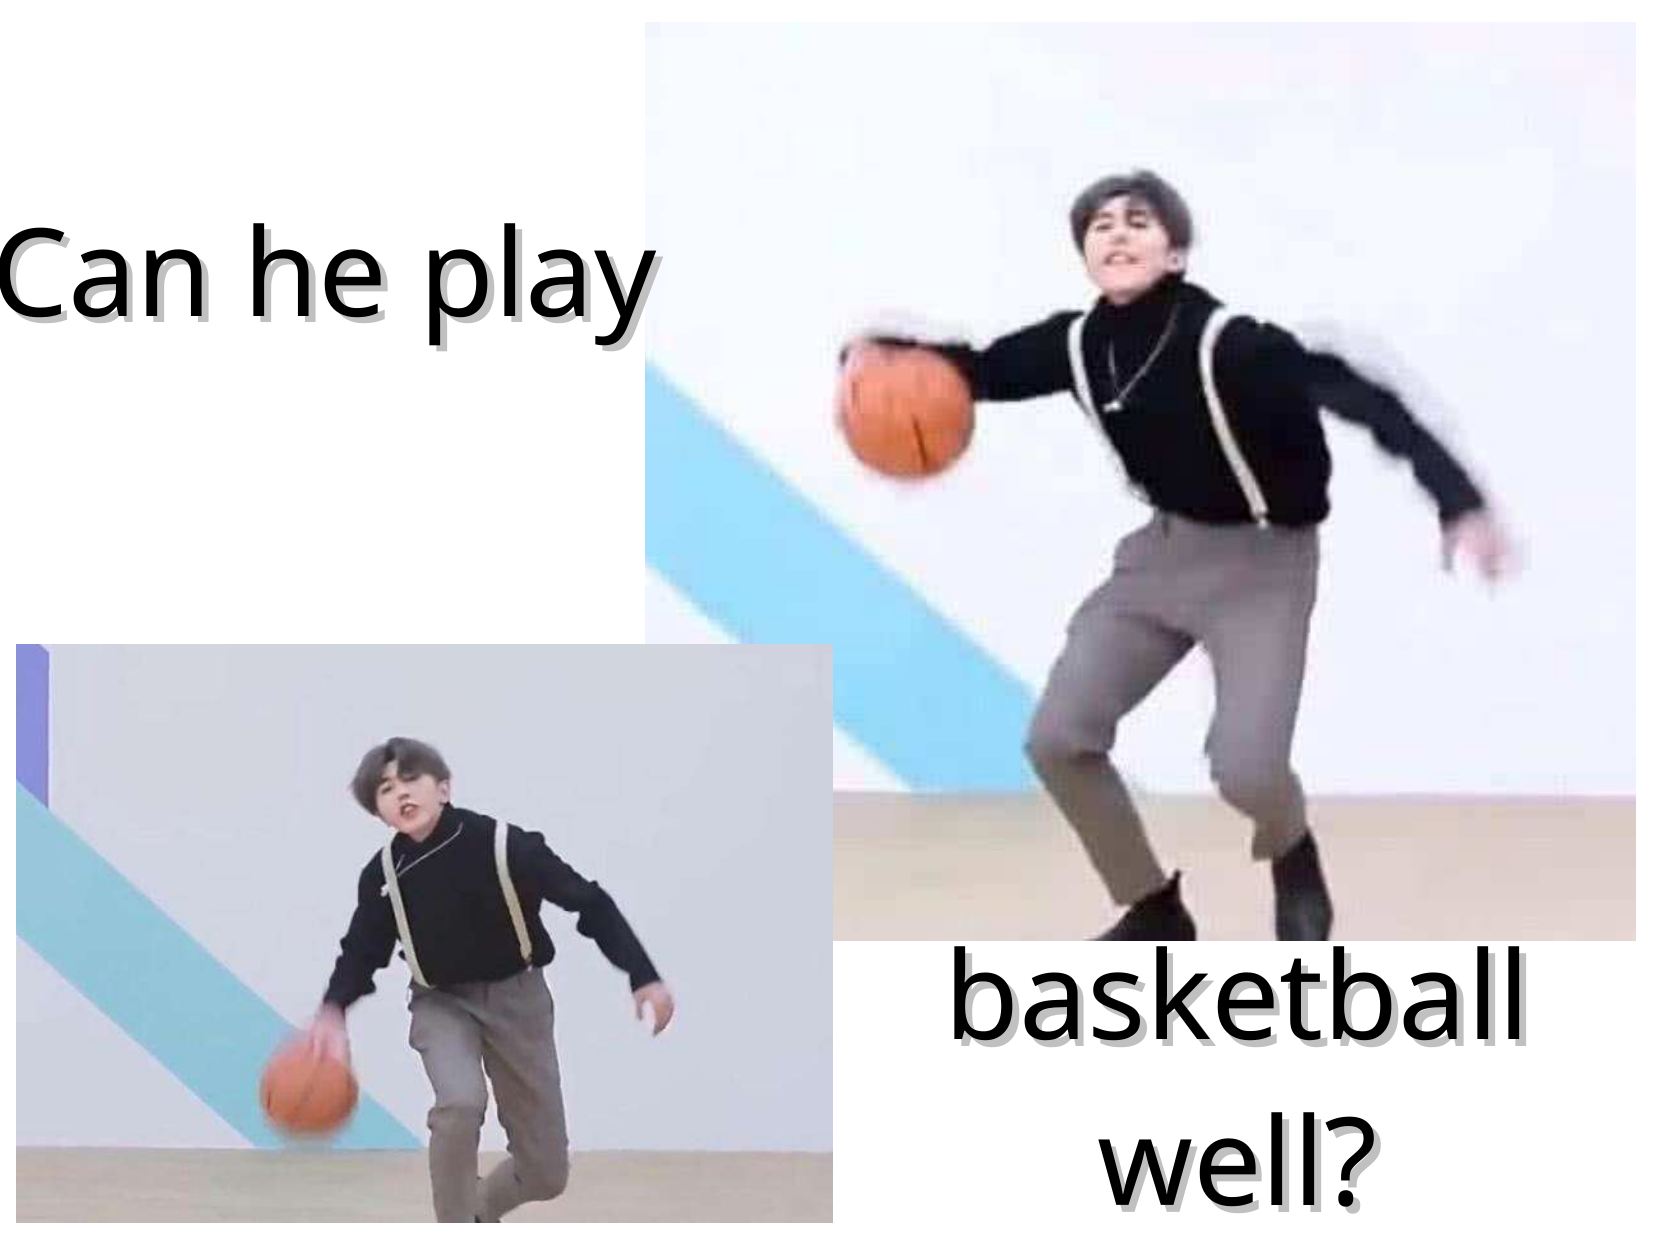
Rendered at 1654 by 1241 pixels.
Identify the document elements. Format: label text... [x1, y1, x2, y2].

title basketball well? [832, 940, 1643, 1211]
picture [16, 22, 1636, 1223]
title Can he play [0, 165, 1069, 373]
